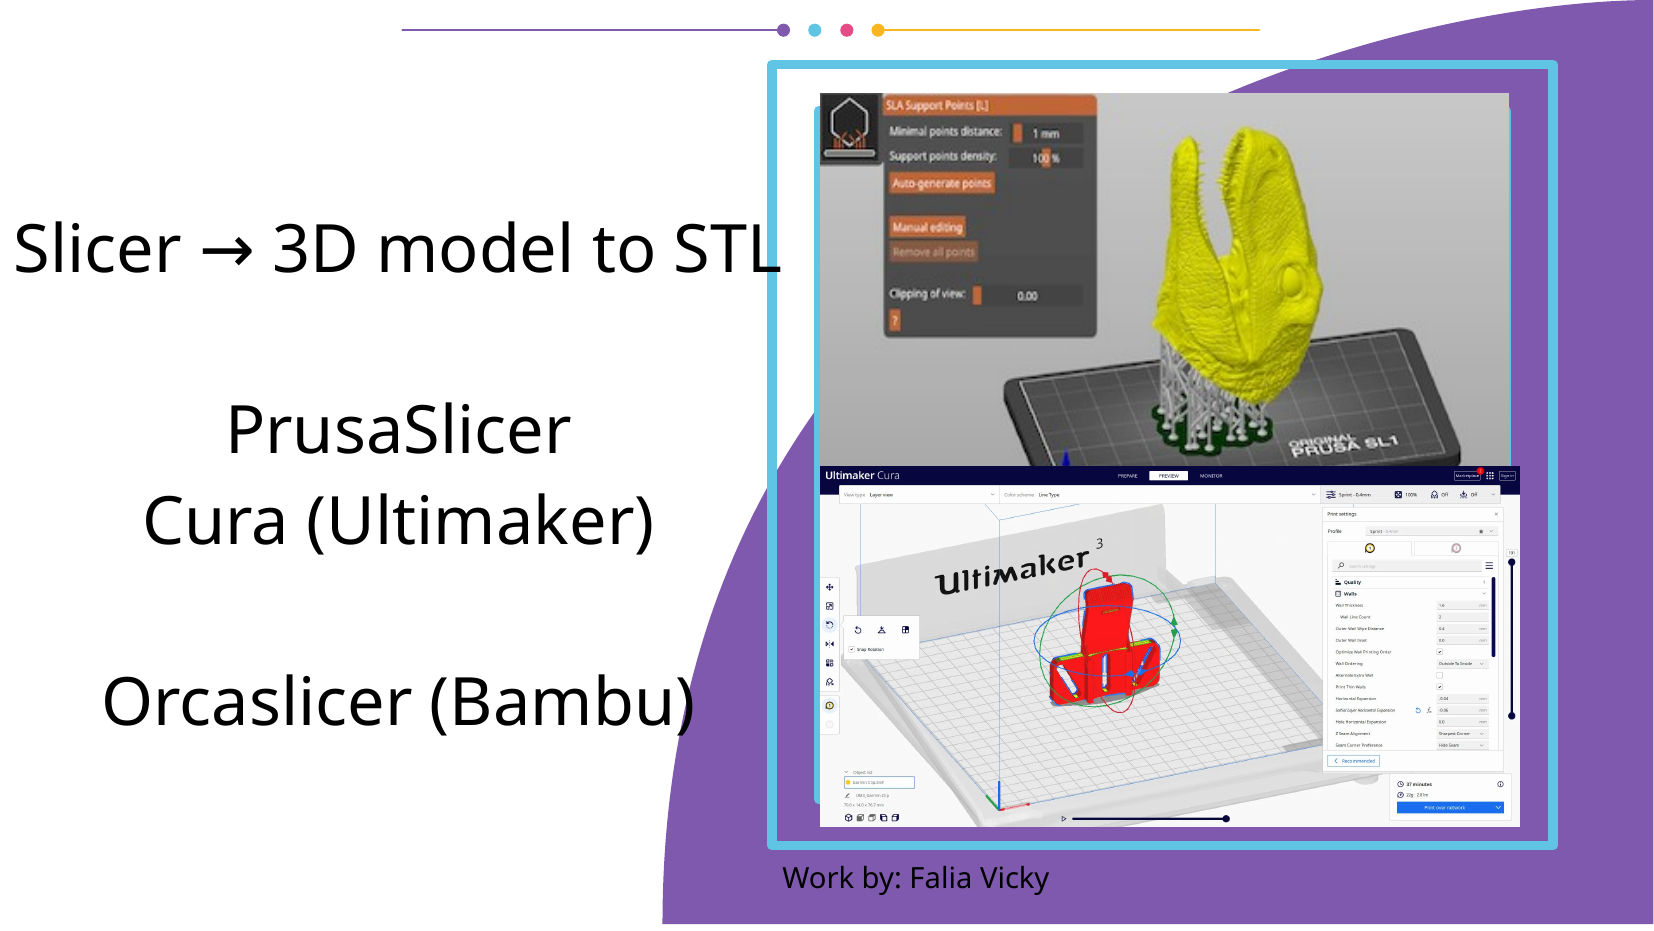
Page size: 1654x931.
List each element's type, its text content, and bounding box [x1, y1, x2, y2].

picture [820, 93, 1520, 827]
title Slicer → 3D model to STL PrusaSlicer Cura (Ultimaker) Orcaslicer (Bambu) [0, 109, 798, 837]
text_box Work by: Falia Vicky [767, 849, 1065, 905]
